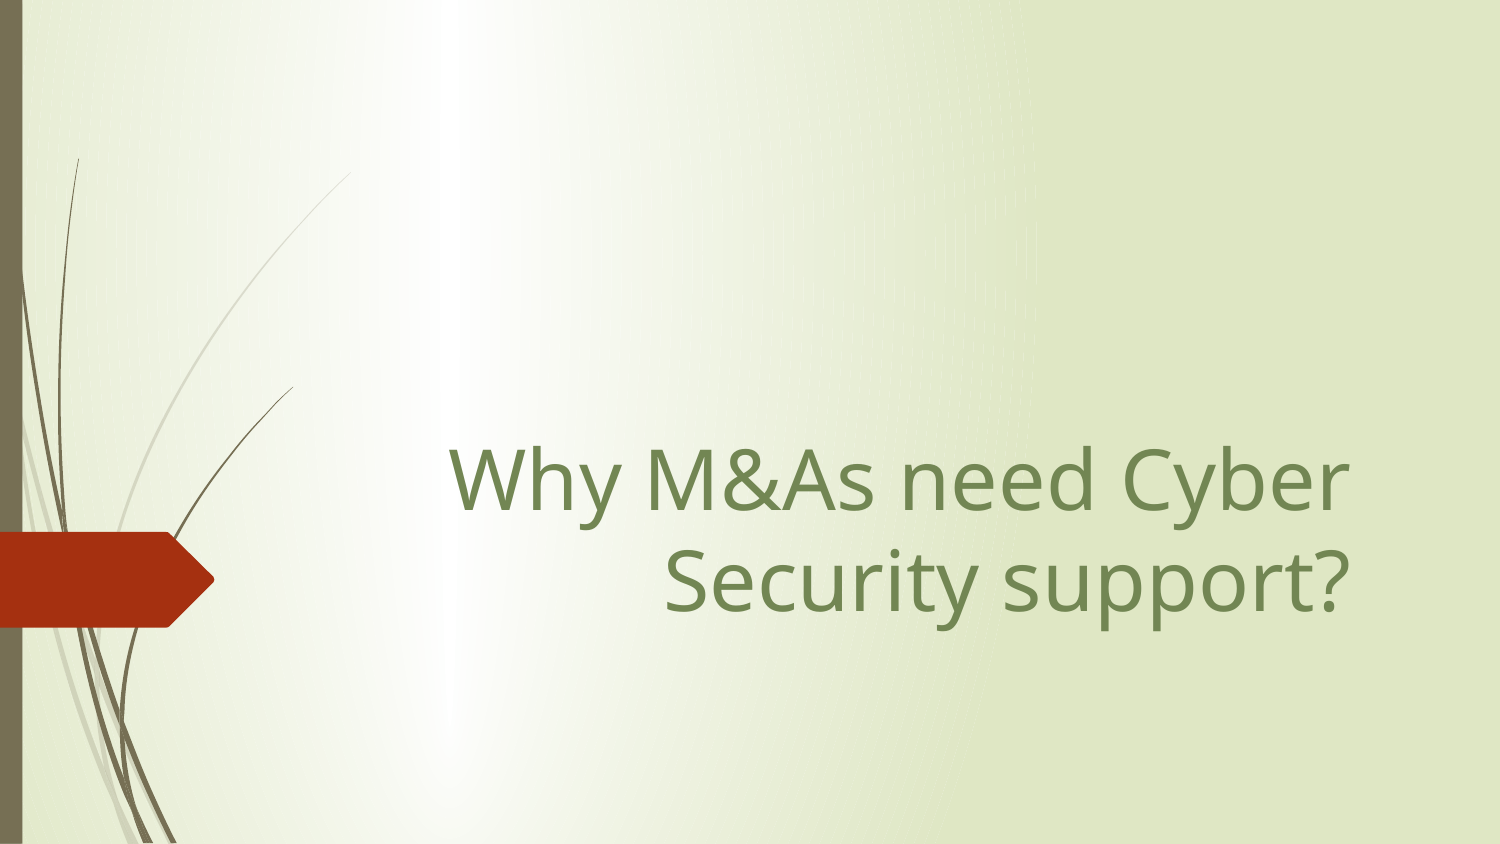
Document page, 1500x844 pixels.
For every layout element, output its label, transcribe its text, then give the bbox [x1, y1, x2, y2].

title Why M&As need Cyber Security support? [132, 297, 1368, 636]
